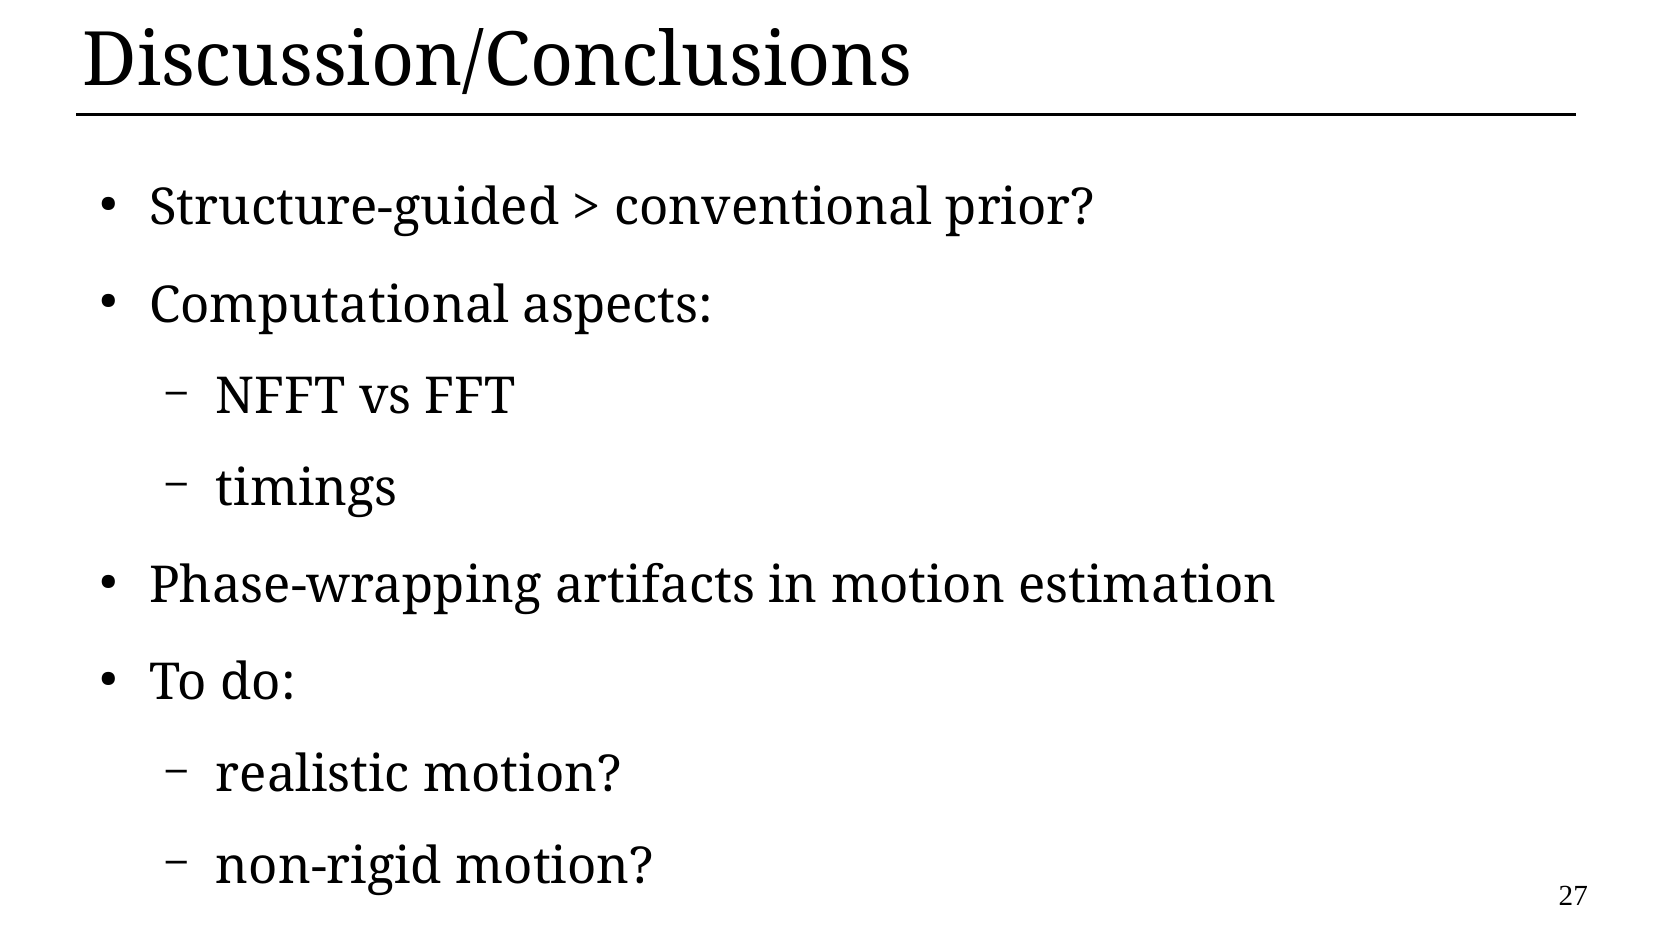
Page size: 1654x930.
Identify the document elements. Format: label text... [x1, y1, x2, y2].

list Structure-guided > conventional prior? Computational aspects: NFFT vs FFT timings Phase-wrapping artifacts in motion estimation To do: realistic motion? non-rigid motion? [82, 170, 1571, 904]
title Discussion/Conclusions [82, 7, 1571, 105]
